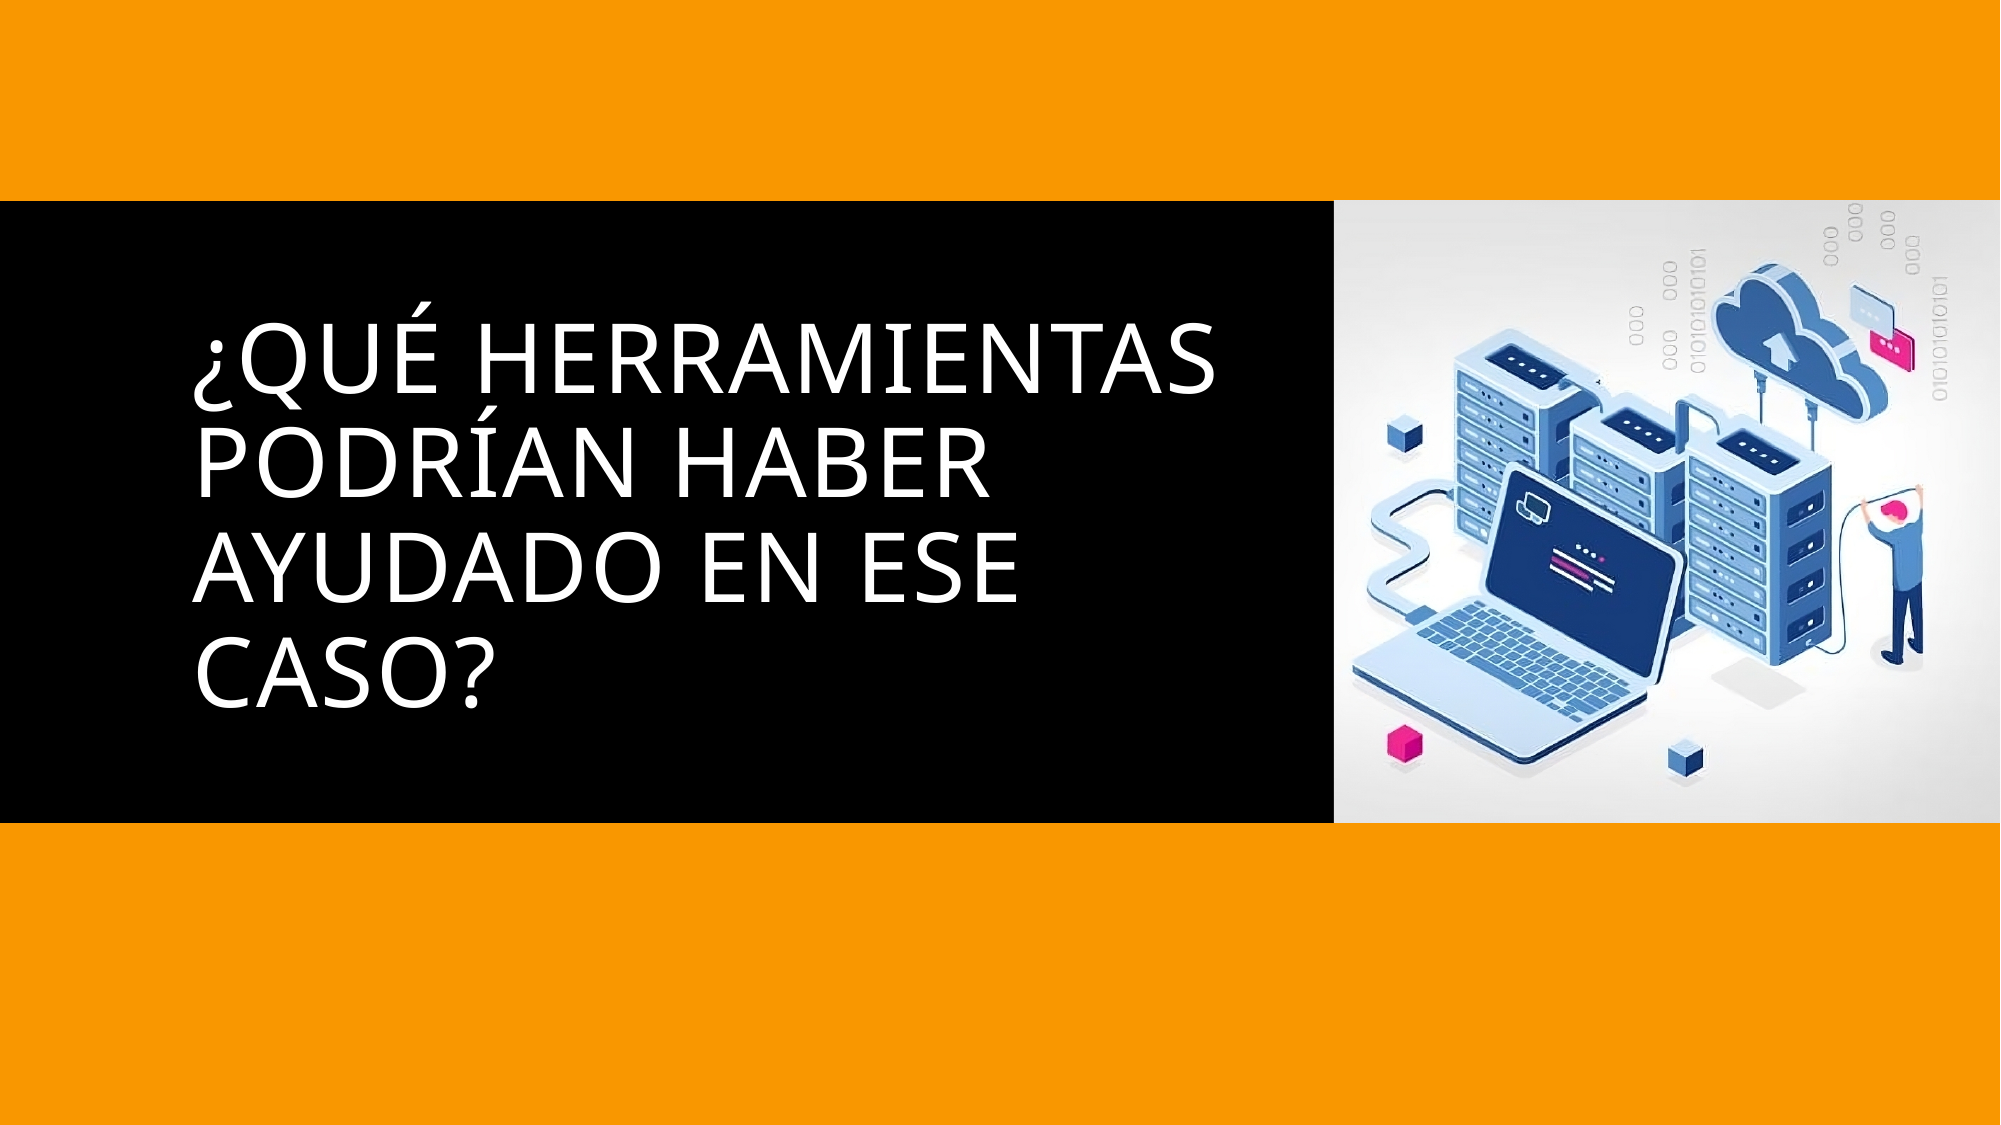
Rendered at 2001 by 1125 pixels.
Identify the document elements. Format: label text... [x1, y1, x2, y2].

picture [1333, 200, 2000, 823]
title ¿Qué herramientas podrían haber ayudado en ese caso? [177, 302, 1257, 744]
text_box [0, 0, 2000, 1125]
